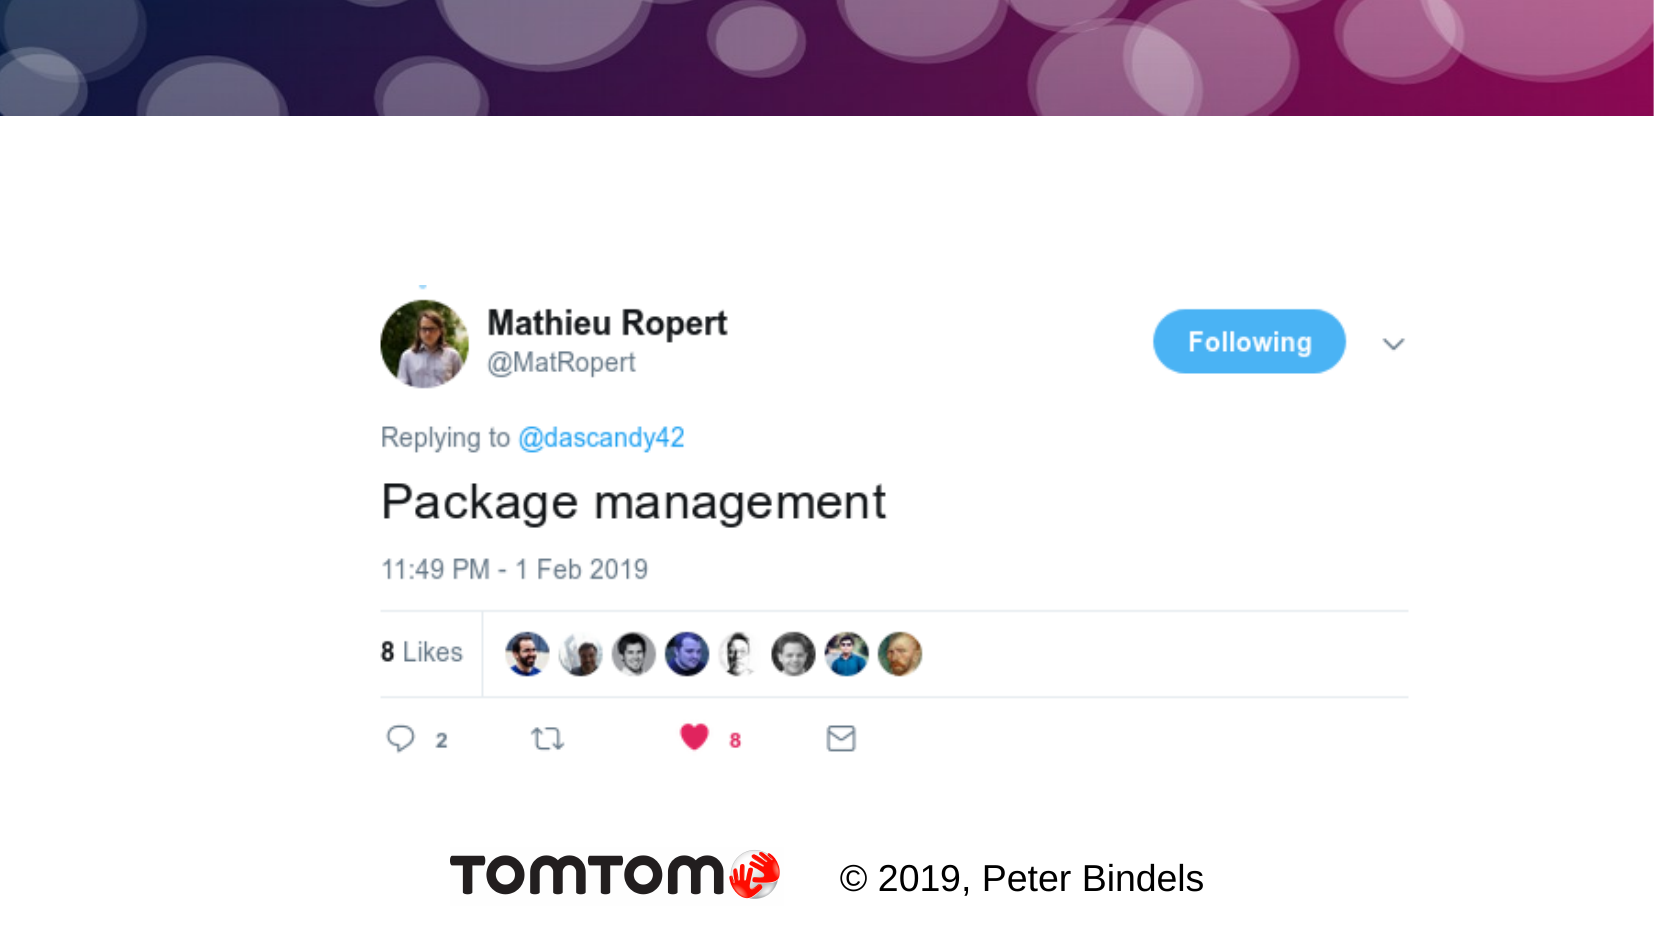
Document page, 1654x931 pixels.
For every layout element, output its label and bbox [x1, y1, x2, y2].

picture [0, 0, 1654, 116]
picture [315, 285, 1471, 781]
picture [450, 847, 784, 906]
